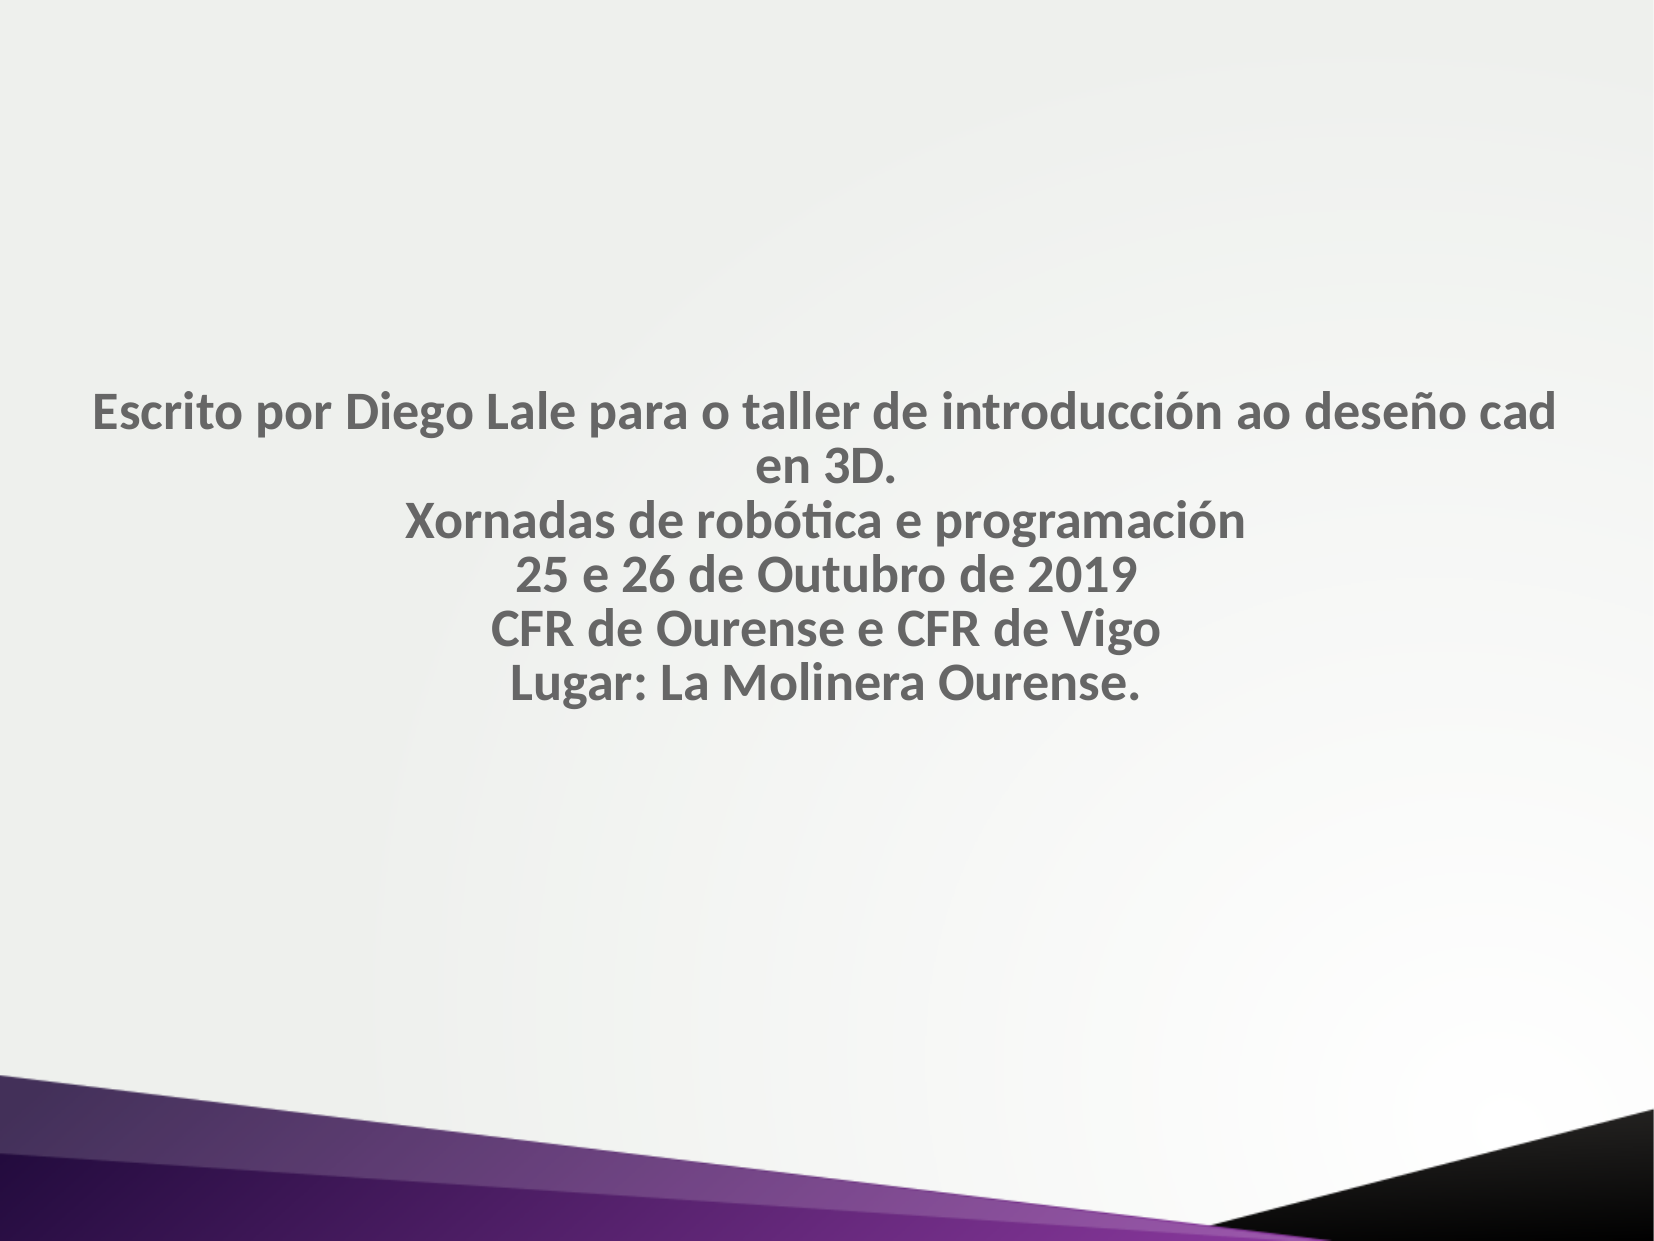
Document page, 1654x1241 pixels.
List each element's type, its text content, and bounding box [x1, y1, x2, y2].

picture [0, 0, 1654, 1241]
title Escrito por Diego Lale para o taller de introducción ao deseño cad en 3D. Xornadas de robótica e programación 25 e 26 de Outubro de 2019 CFR de Ourense e CFR de Vigo Lugar: La Molinera Ourense. [70, 347, 1583, 756]
